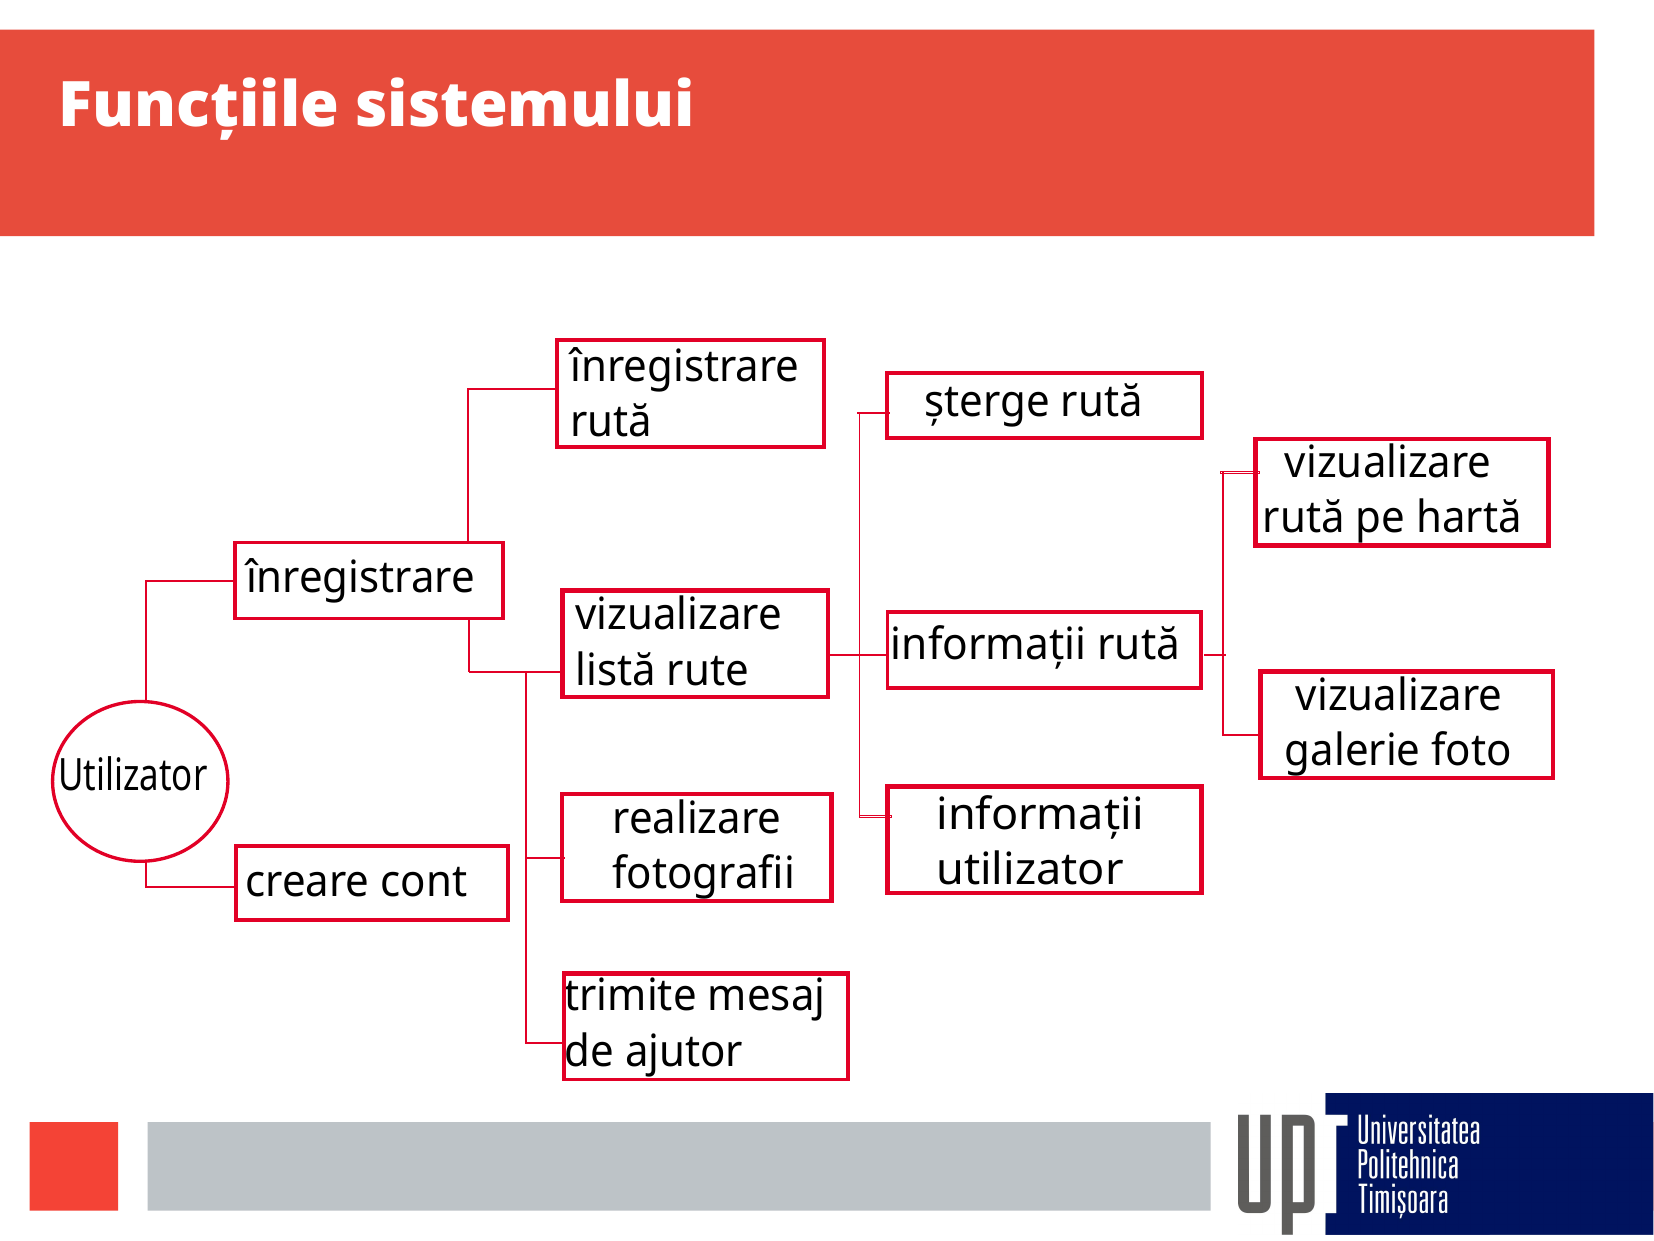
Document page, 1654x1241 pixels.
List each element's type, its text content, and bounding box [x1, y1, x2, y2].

picture [1238, 1093, 1654, 1235]
picture [15, 315, 1603, 1081]
title Funcțiile sistemului [59, 59, 1595, 207]
